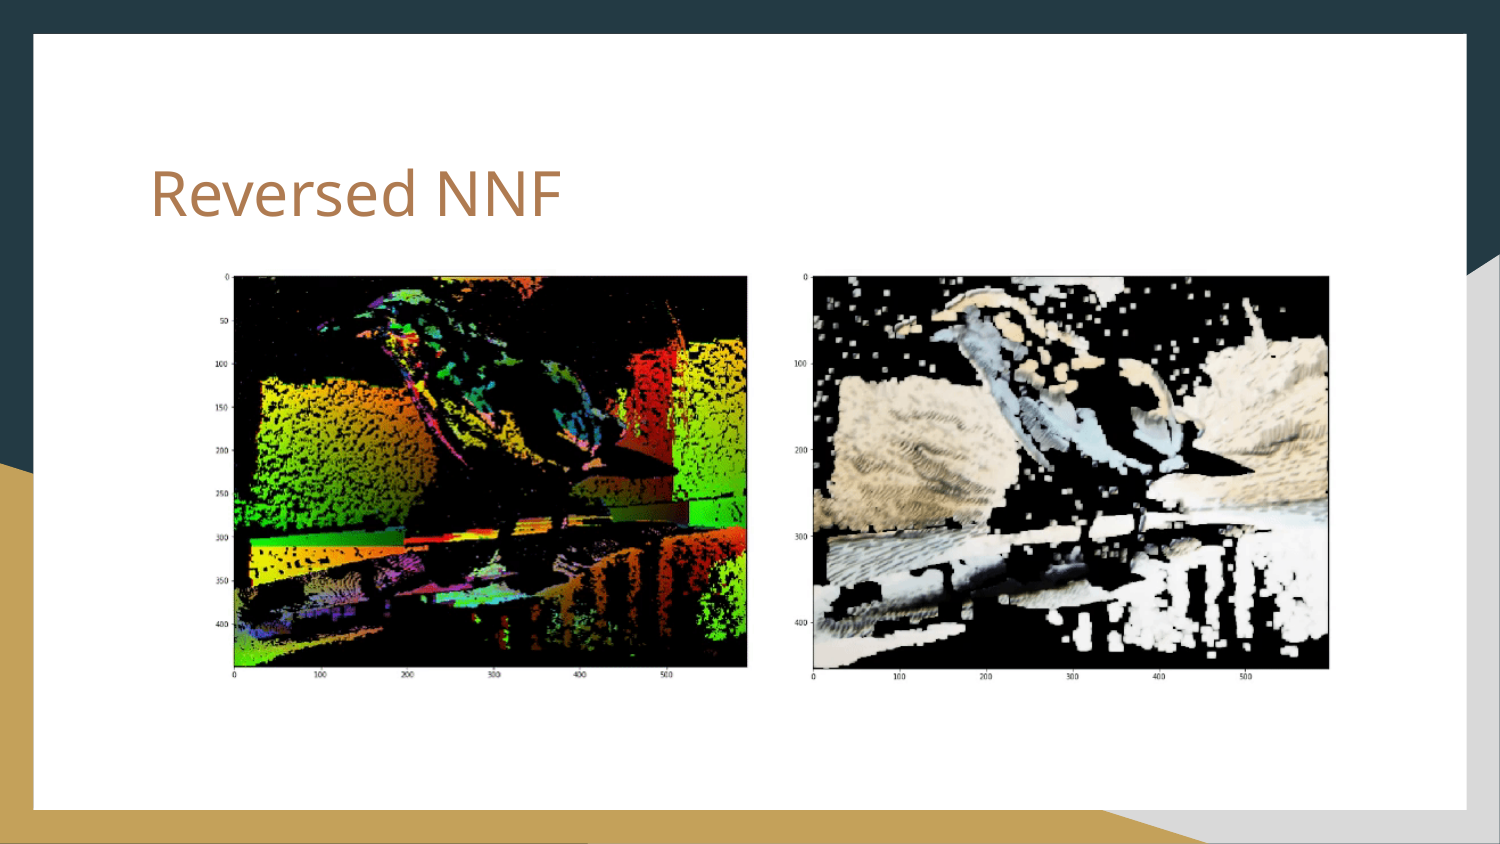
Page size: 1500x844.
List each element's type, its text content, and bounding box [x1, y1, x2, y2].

title Reversed NNF [134, 138, 1366, 296]
picture [210, 269, 754, 684]
picture [789, 269, 1336, 686]
